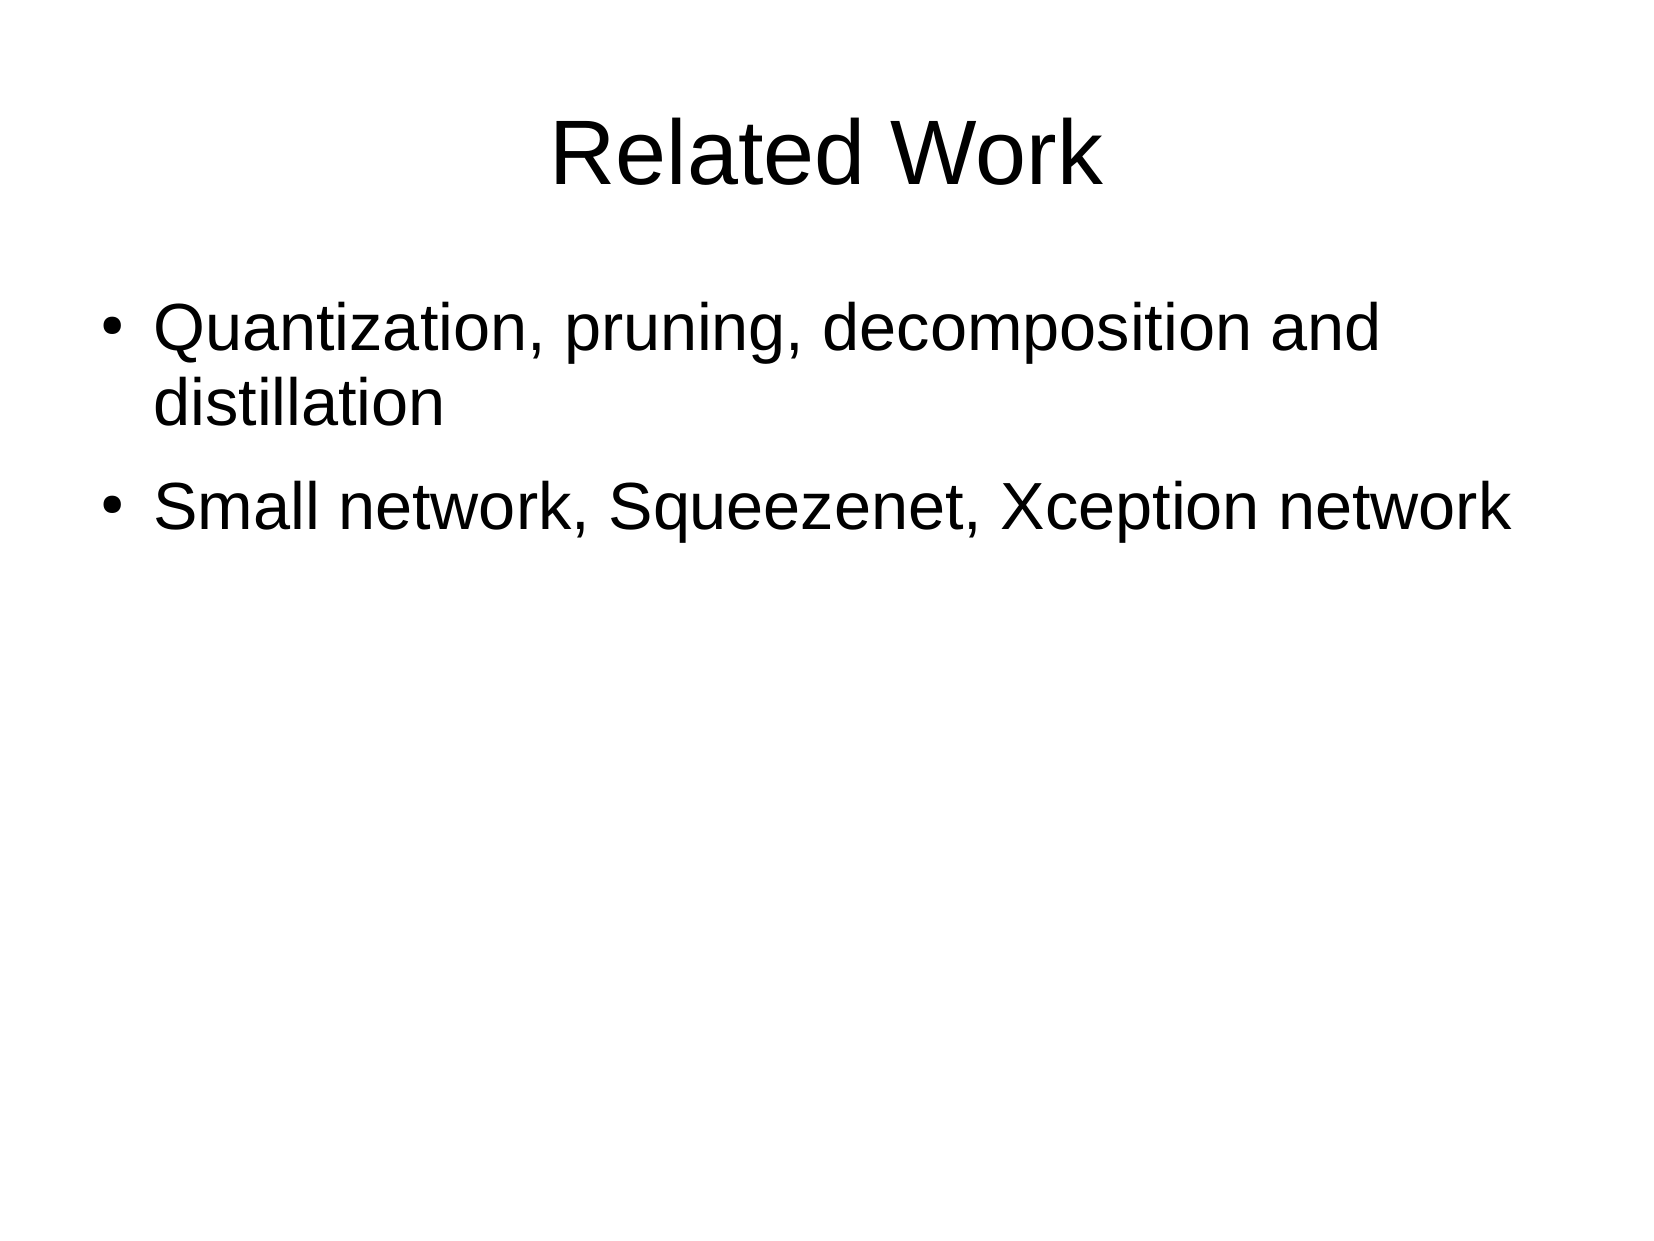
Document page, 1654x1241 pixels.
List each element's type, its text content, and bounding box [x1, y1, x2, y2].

list Quantization, pruning, decomposition and distillation Small network, Squeezenet, Xception network [82, 290, 1571, 1010]
title Related Work [82, 49, 1571, 257]
